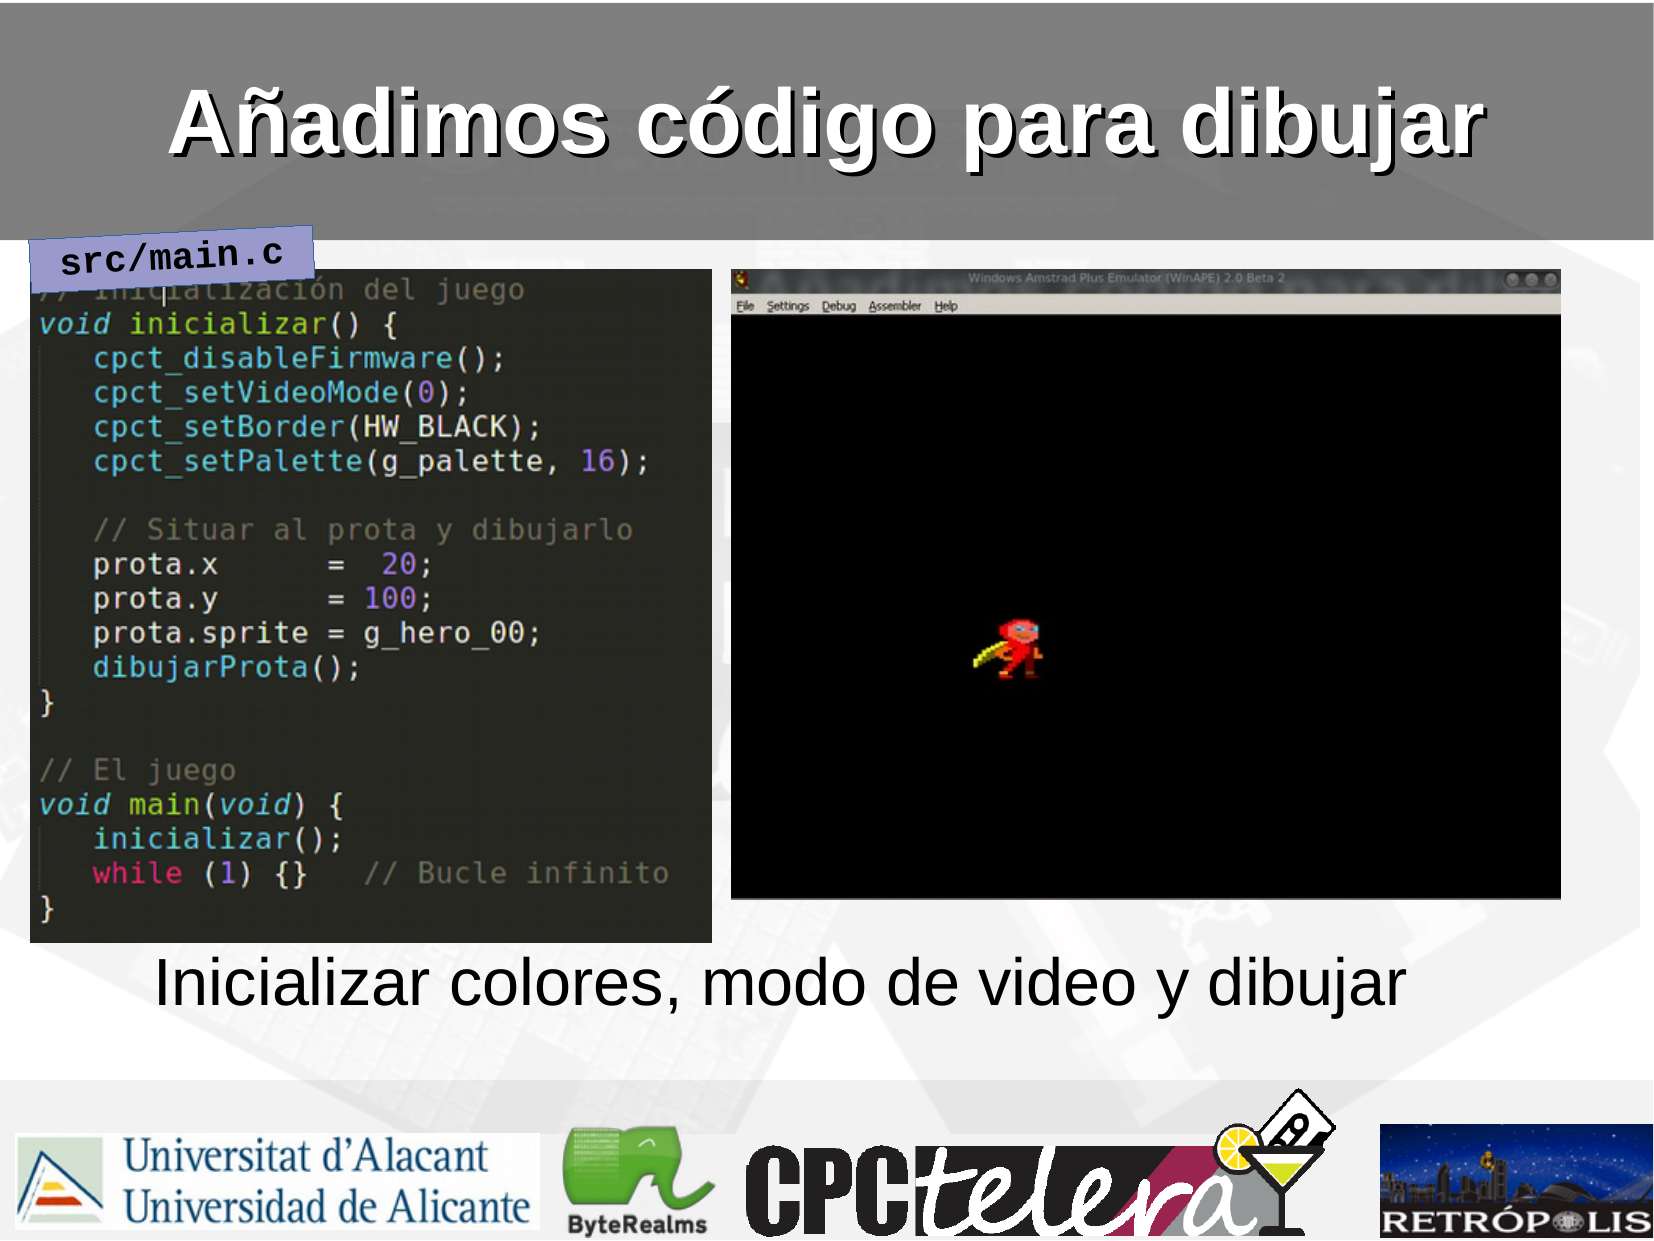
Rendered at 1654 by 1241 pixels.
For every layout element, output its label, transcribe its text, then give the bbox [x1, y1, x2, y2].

picture [0, 241, 1654, 1238]
list Inicializar colores, modo de video y dibujar [82, 945, 1571, 1111]
text_box src/main.c [28, 225, 315, 294]
title Añadimos código para dibujar [0, 2, 1654, 241]
